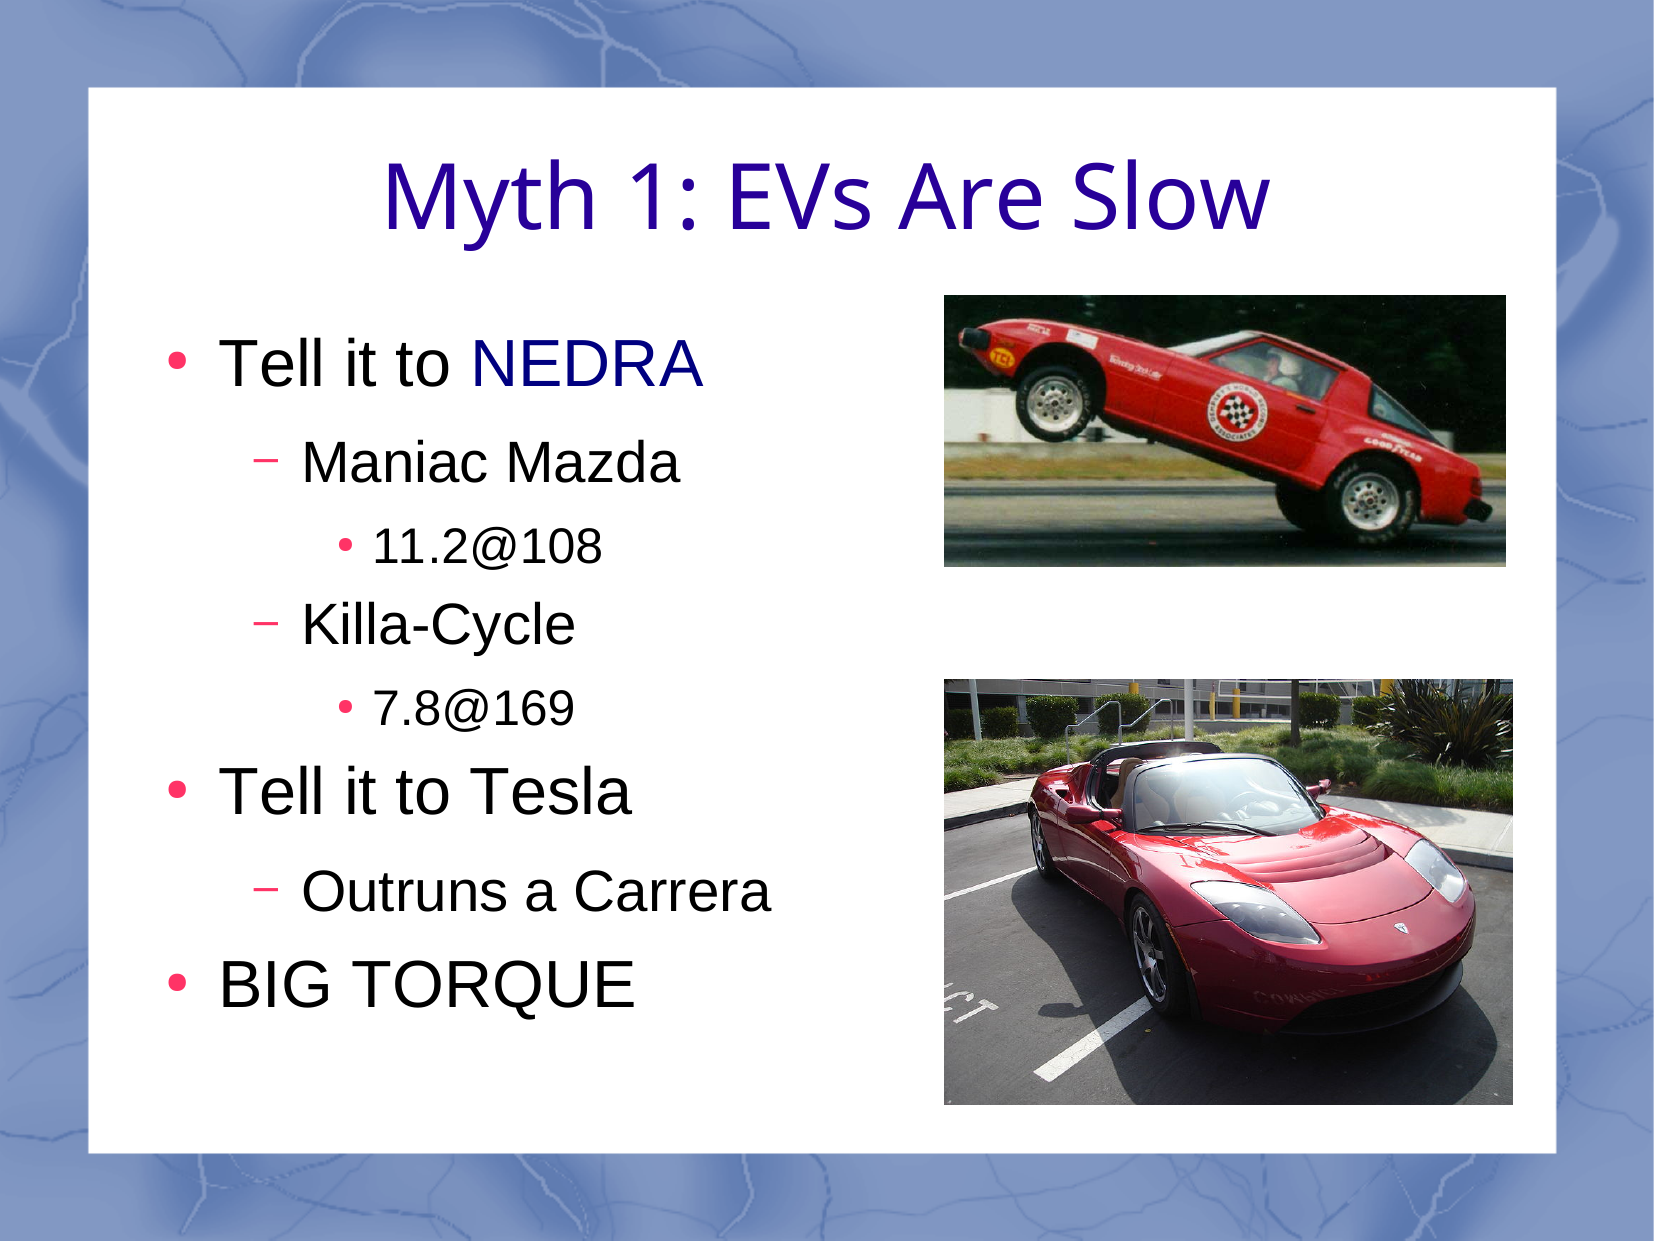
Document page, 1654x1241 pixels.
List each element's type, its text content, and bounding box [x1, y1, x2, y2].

picture [0, 0, 1654, 1241]
list Tell it to NEDRA Maniac Mazda 11.2@108 Killa-Cycle 7.8@169 Tell it to Tesla Outruns a Carrera BIG TORQUE [147, 325, 916, 1145]
title Myth 1: EVs Are Slow [118, 90, 1536, 298]
